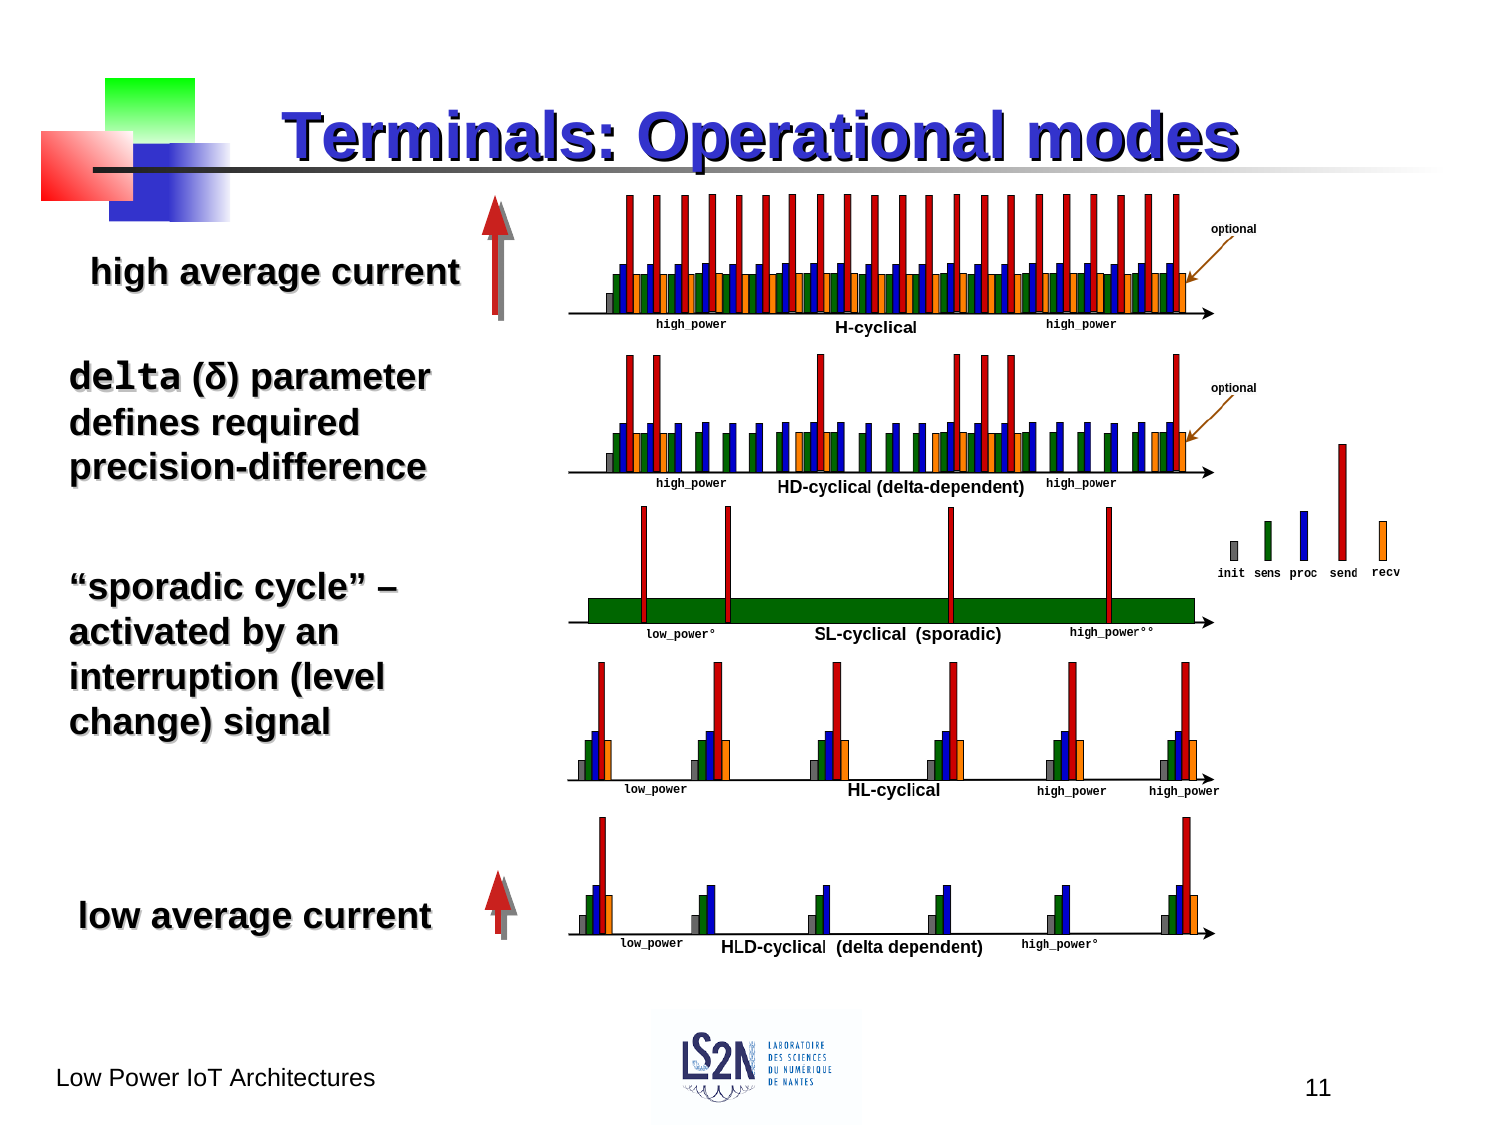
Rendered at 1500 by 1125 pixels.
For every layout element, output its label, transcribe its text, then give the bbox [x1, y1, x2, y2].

text_box delta (δ) parameter defines required precision-difference [54, 345, 511, 496]
text_box low average current [63, 883, 499, 944]
text_box “sporadic cycle” – activated by an interruption (level change) signal [54, 554, 511, 750]
title Terminals: Operational modes [175, 74, 1276, 180]
picture [559, 194, 1400, 962]
text_box high average current [75, 239, 511, 300]
picture [651, 1009, 862, 1125]
